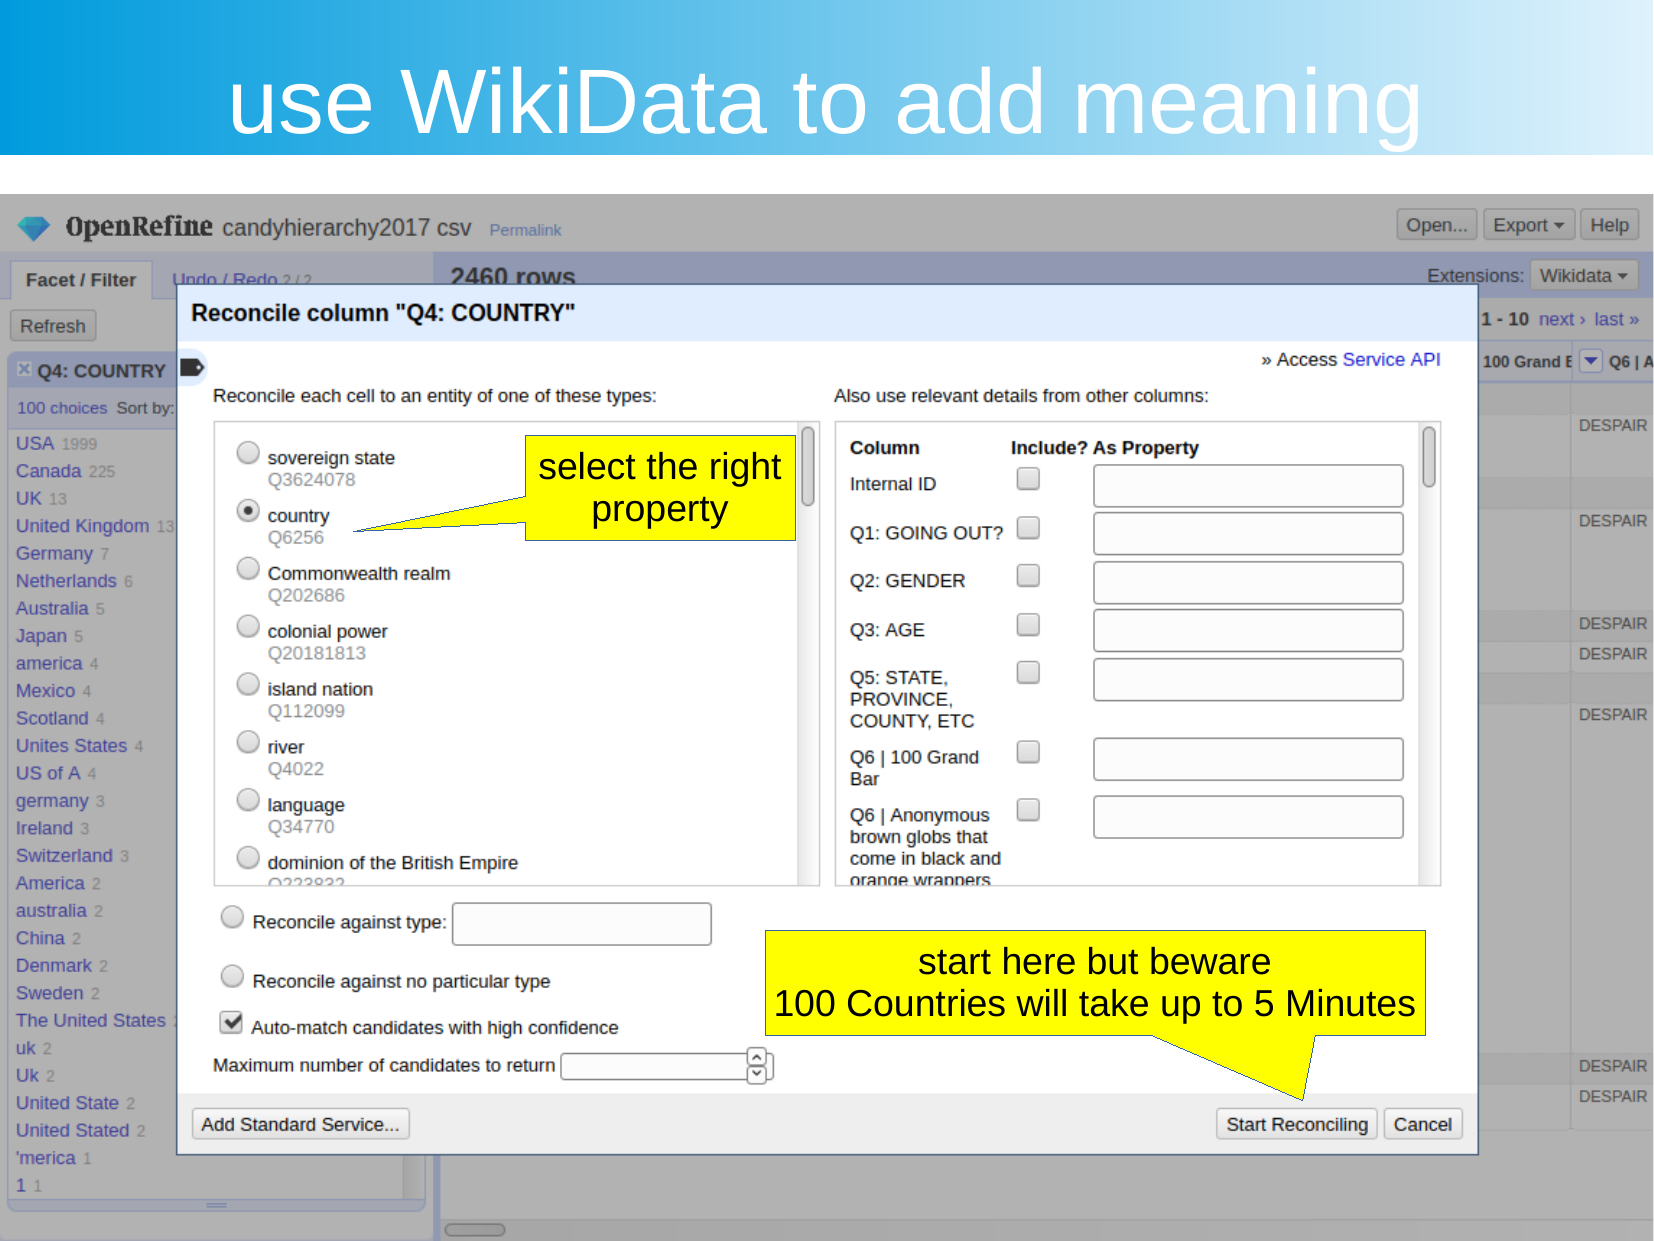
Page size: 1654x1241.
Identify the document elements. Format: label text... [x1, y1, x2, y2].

title use WikiData to add meaning [82, 49, 1571, 155]
text_box select the right property [353, 435, 796, 541]
picture [0, 194, 1654, 1241]
text_box start here but beware 100 Countries will take up to 5 Minutes [765, 930, 1426, 1101]
